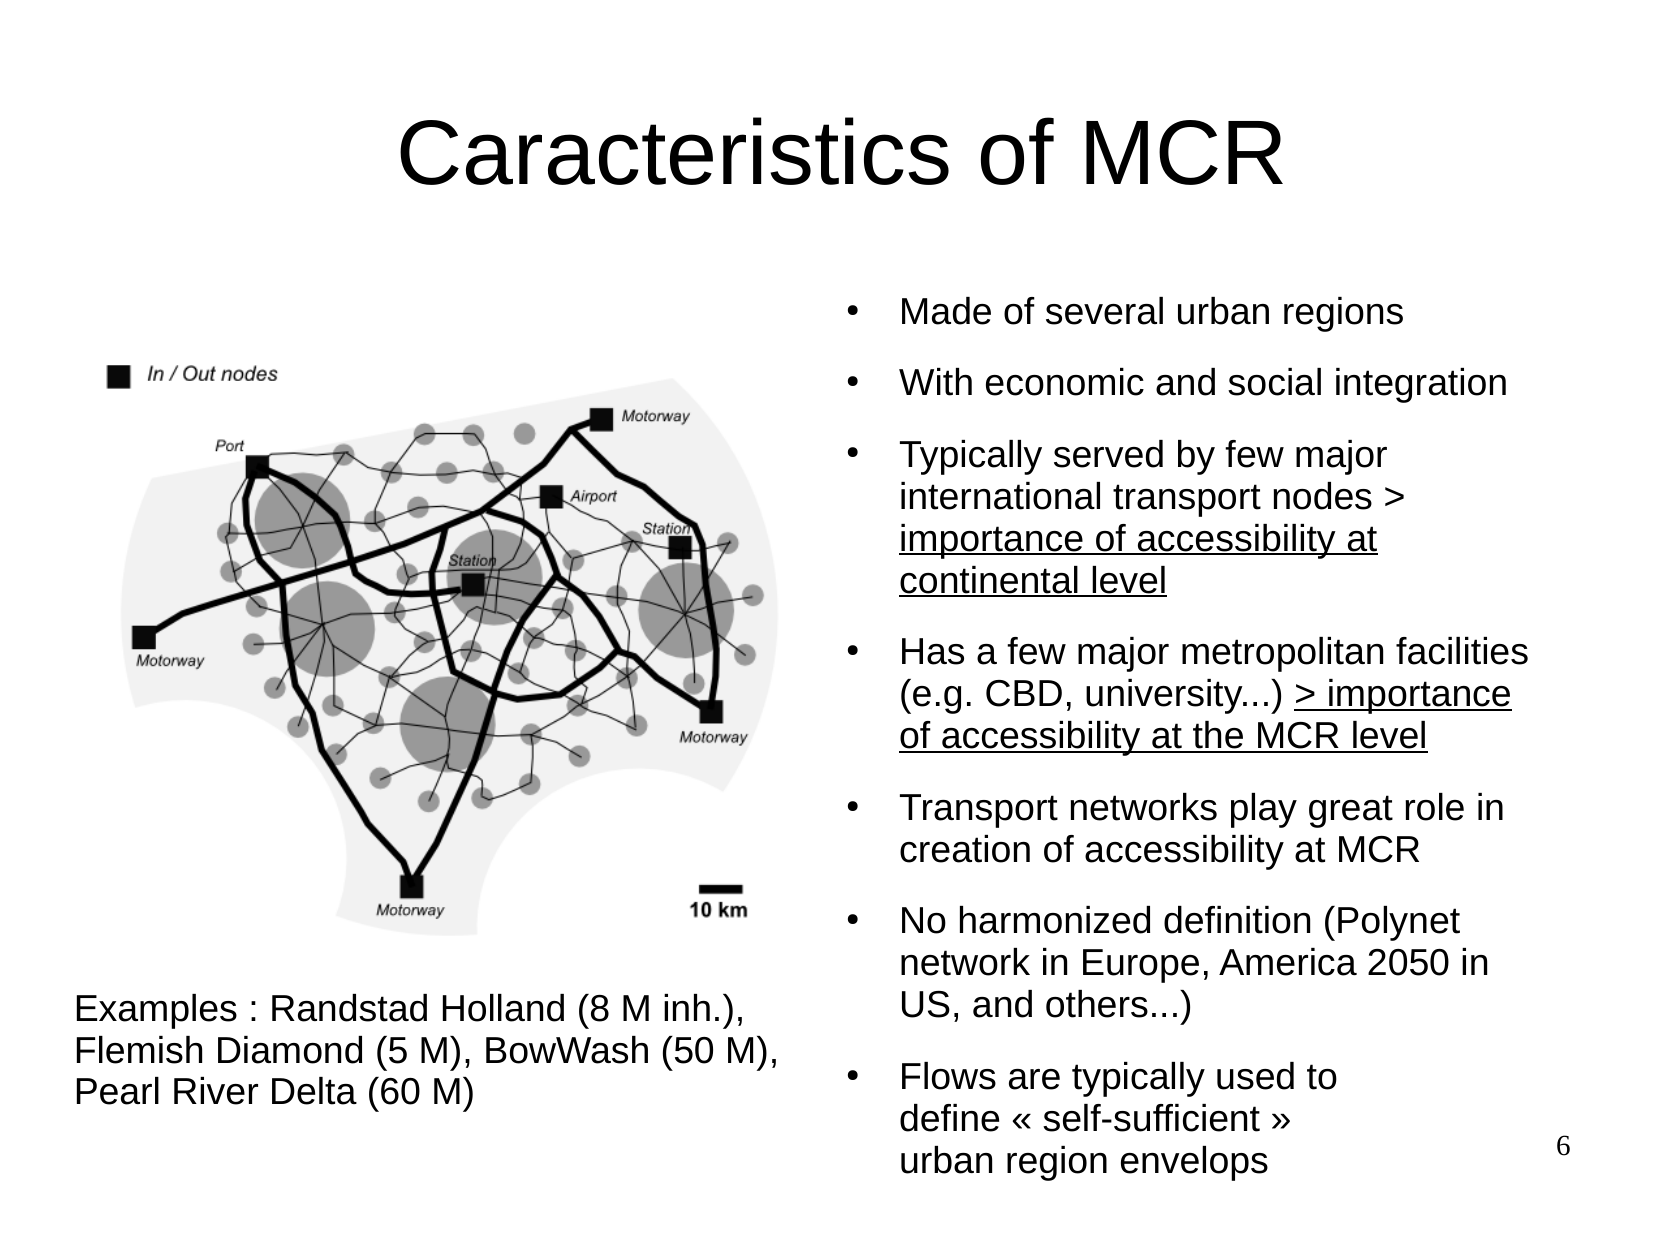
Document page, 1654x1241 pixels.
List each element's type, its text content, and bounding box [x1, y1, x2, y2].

text_box Examples : Randstad Holland (8 M inh.), Flemish Diamond (5 M), BowWash (50 M), Pearl River Delta (60 M) [59, 979, 902, 1205]
title Caracteristics of MCR [82, 49, 1571, 257]
list Made of several urban regions With economic and social integration Typically served by few major international transport nodes > importance of accessibility at continental level Has a few major metropolitan facilities (e.g. CBD, university...) > importance of accessibility at the MCR level Transport networks play great role in creation of accessibility at MCR No harmonized definition (Polynet network in Europe, America 2050 in US, and others...) Flows are typically used to define « self-sufficient » urban region envelops [828, 290, 1539, 1010]
picture [87, 351, 789, 949]
